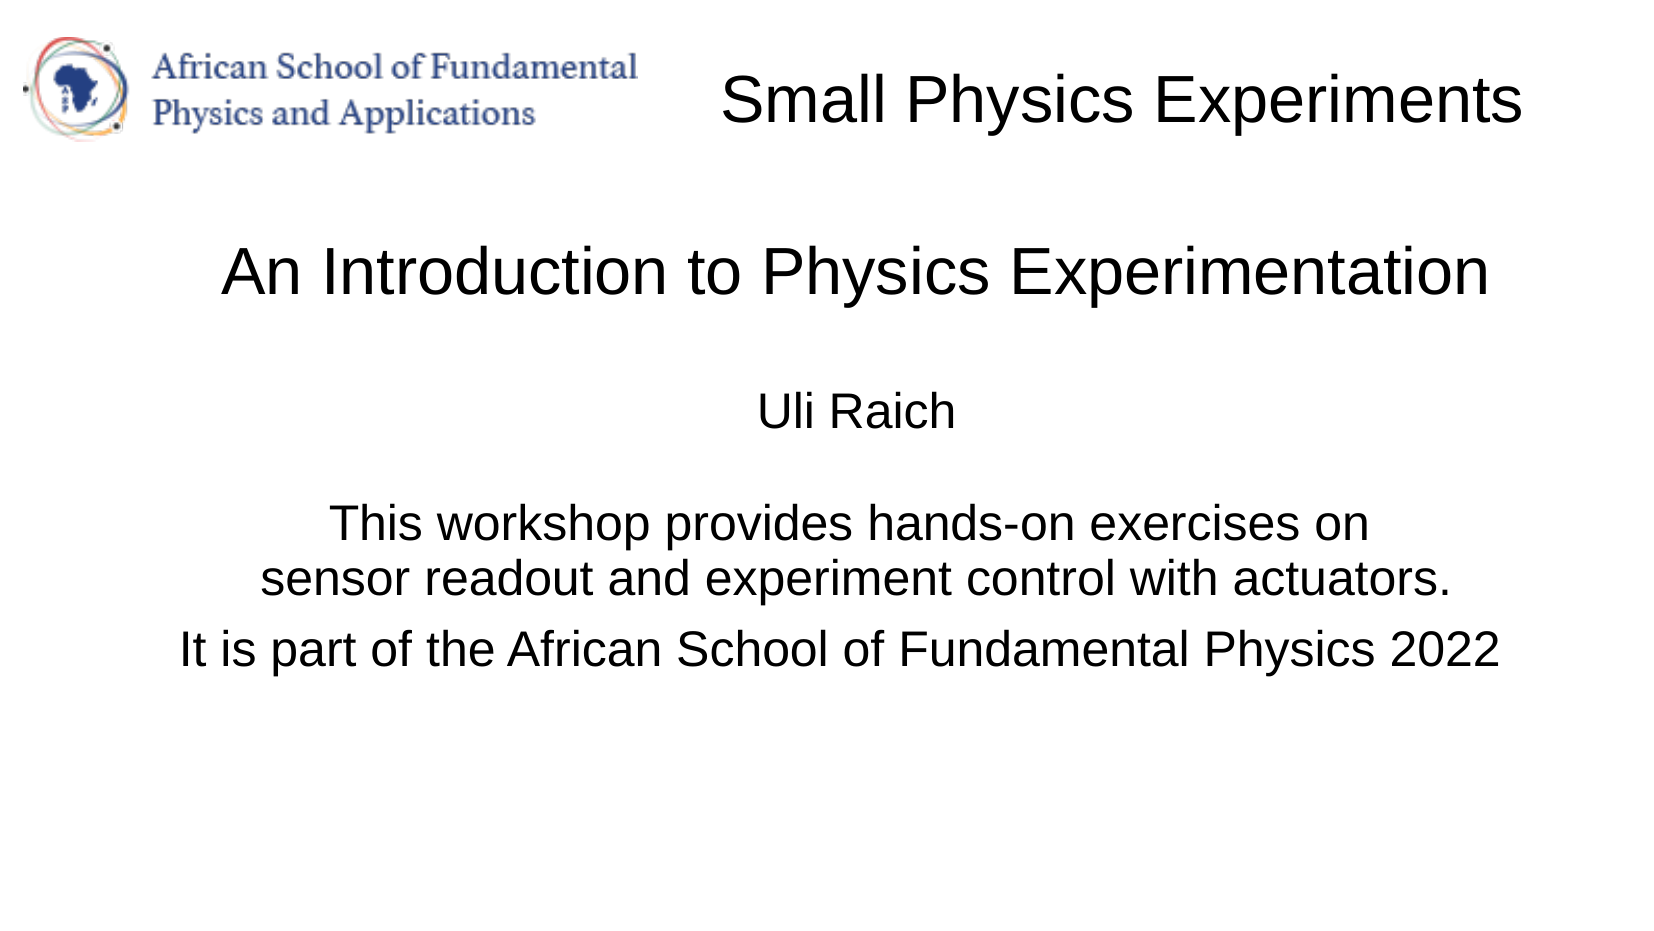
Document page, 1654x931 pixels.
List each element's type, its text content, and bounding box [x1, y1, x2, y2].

title Small Physics Experiments [635, 21, 1610, 177]
picture [23, 37, 635, 142]
subtitle An Introduction to Physics Experimentation Uli Raich This workshop provides hands-on exercises on sensor readout and experiment control with actuators. It is part of the African School of Fundamental Physics 2022 [112, 225, 1601, 765]
